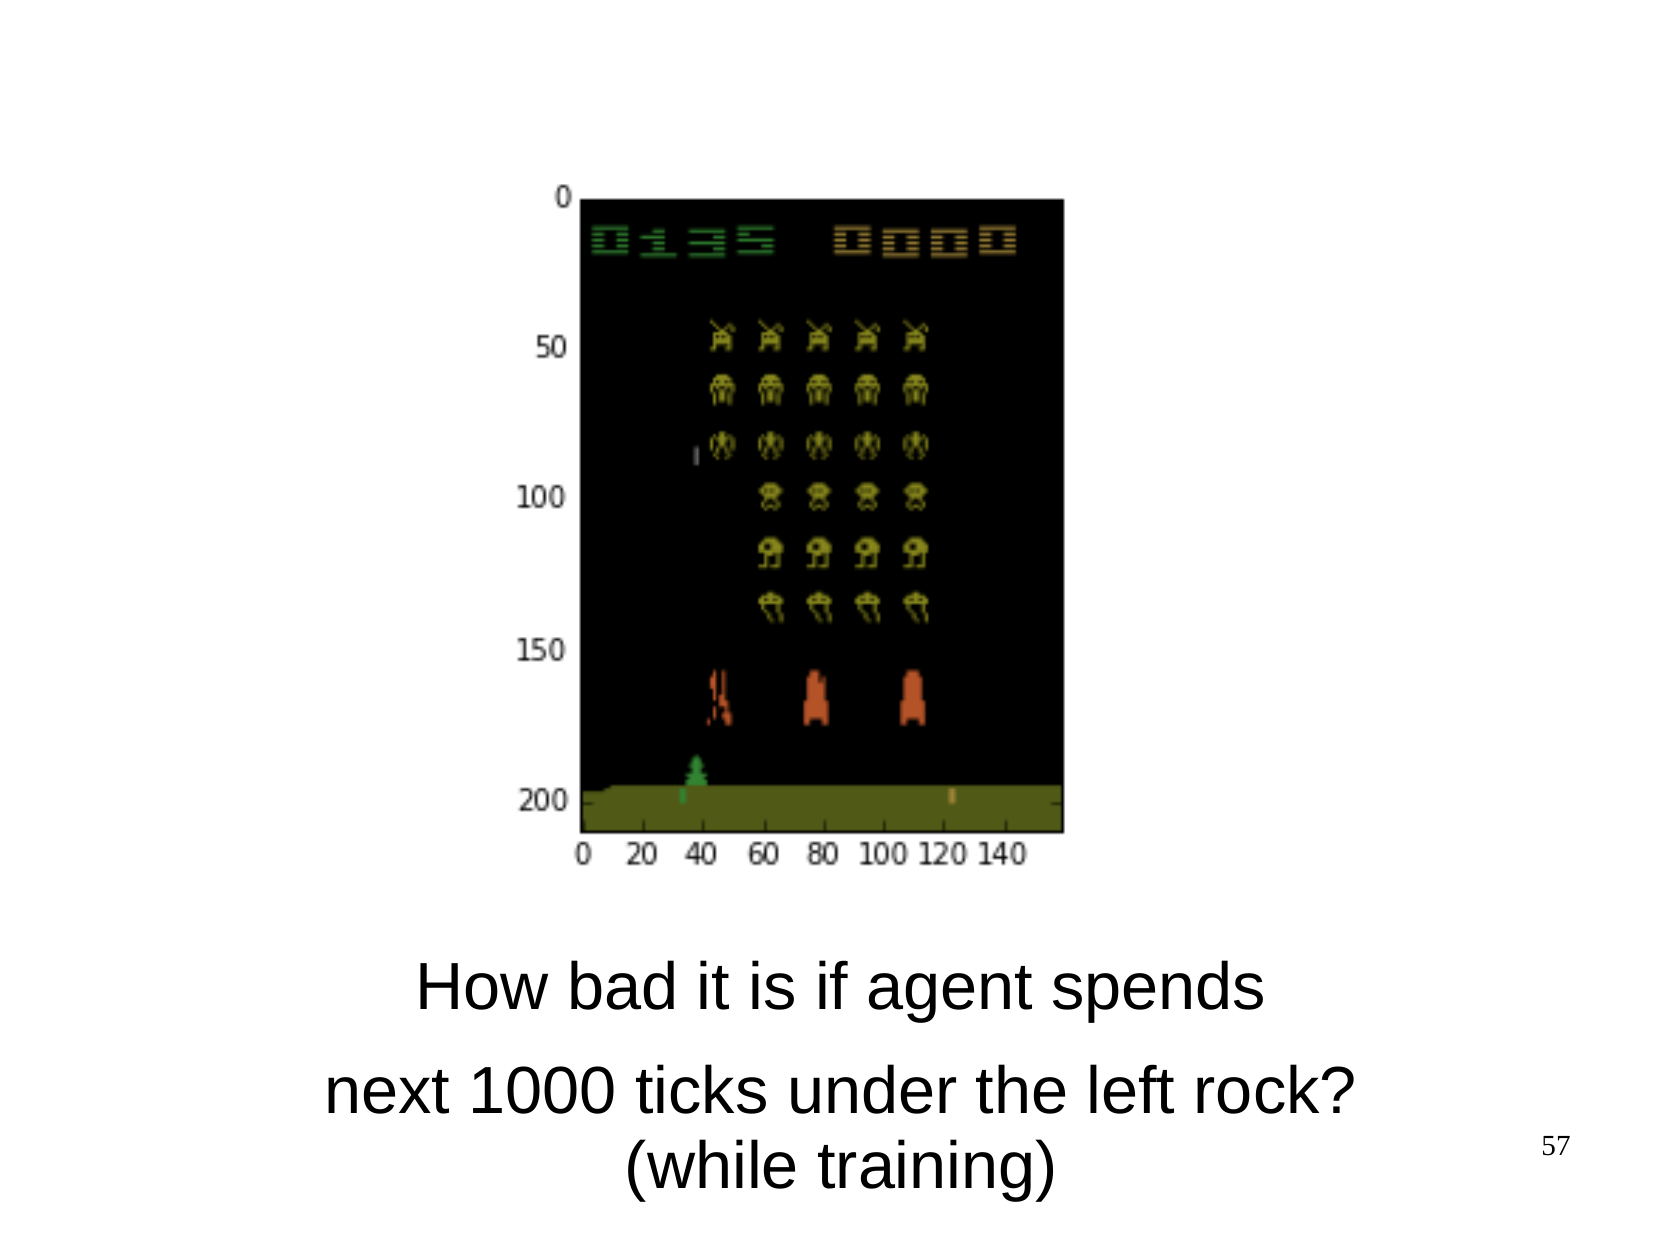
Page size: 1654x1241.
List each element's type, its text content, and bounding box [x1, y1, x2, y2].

list How bad it is if agent spends next 1000 ticks under the left rock? (while training) [61, 949, 1551, 1241]
picture [496, 166, 1082, 891]
